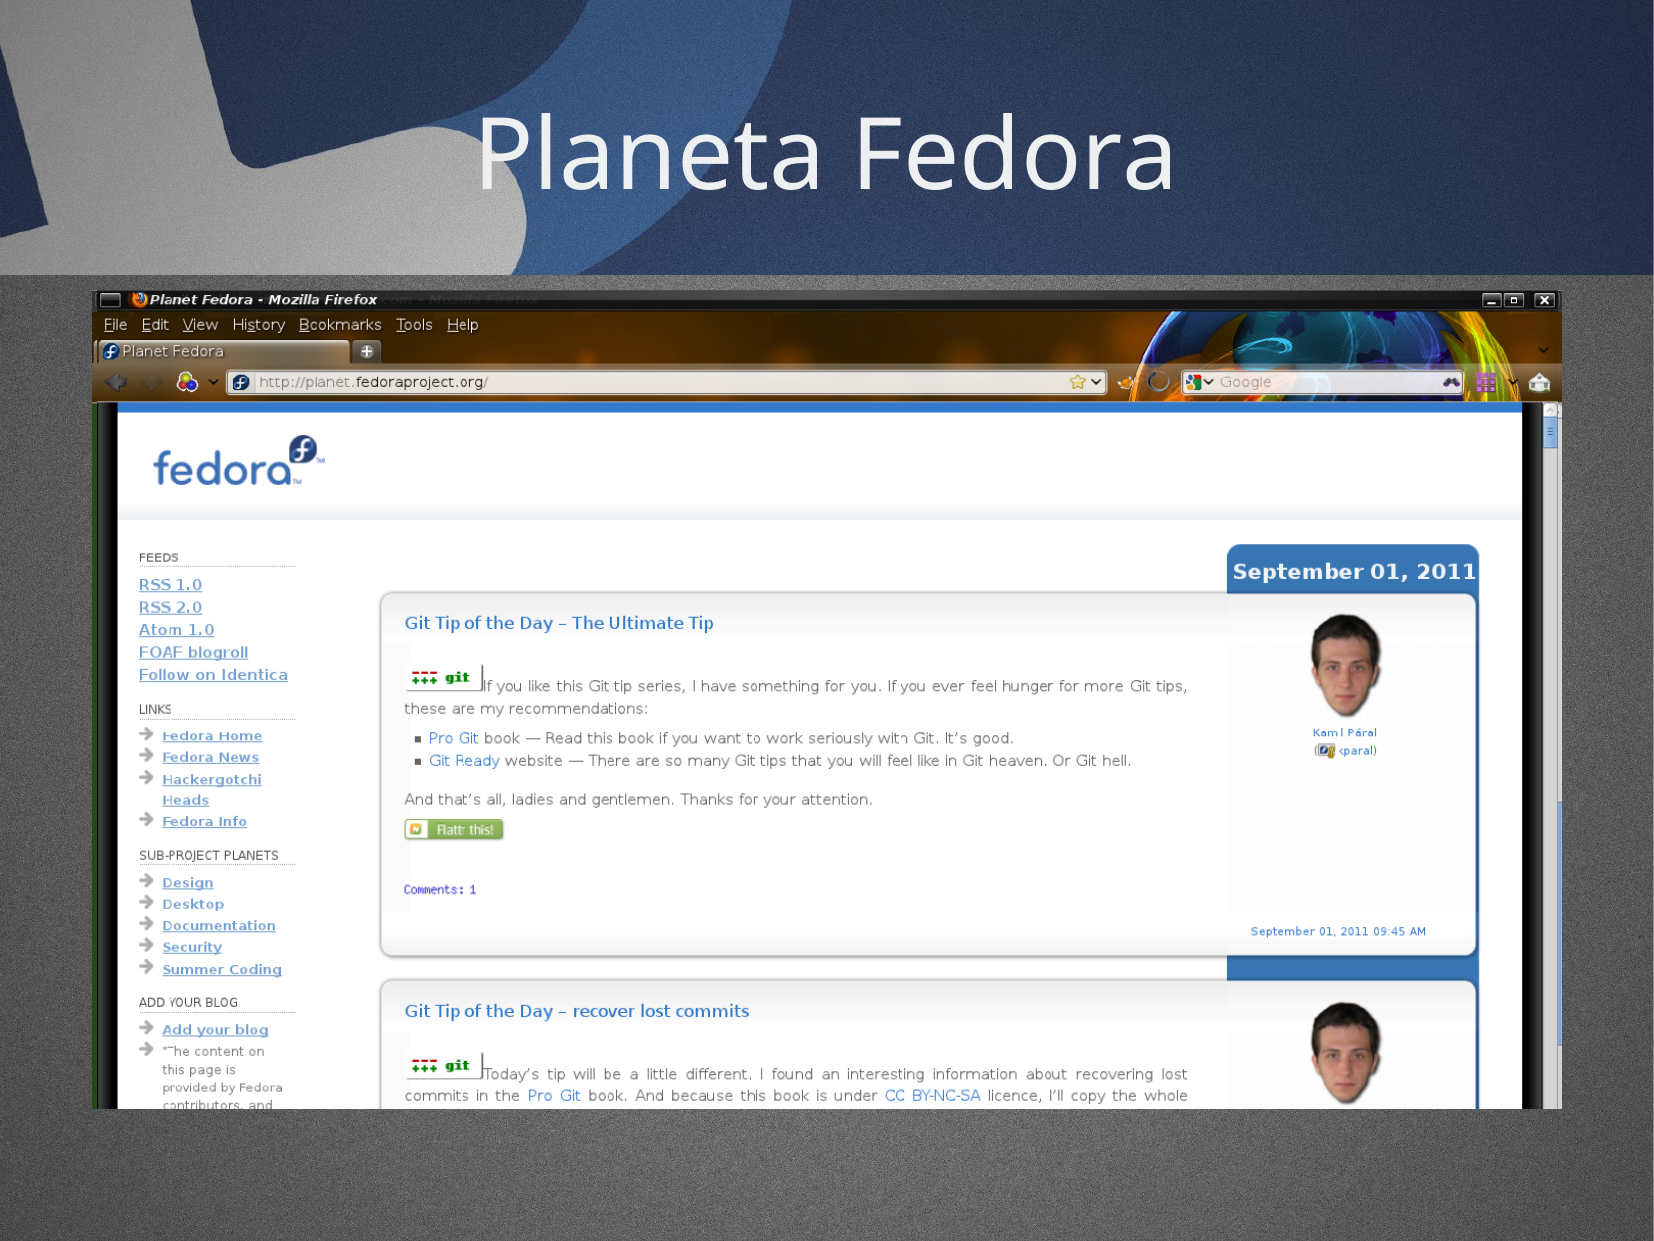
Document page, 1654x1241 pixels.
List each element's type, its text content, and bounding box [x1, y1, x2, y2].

text_box Planeta Fedora [82, 49, 1571, 257]
picture [0, 0, 1654, 1241]
